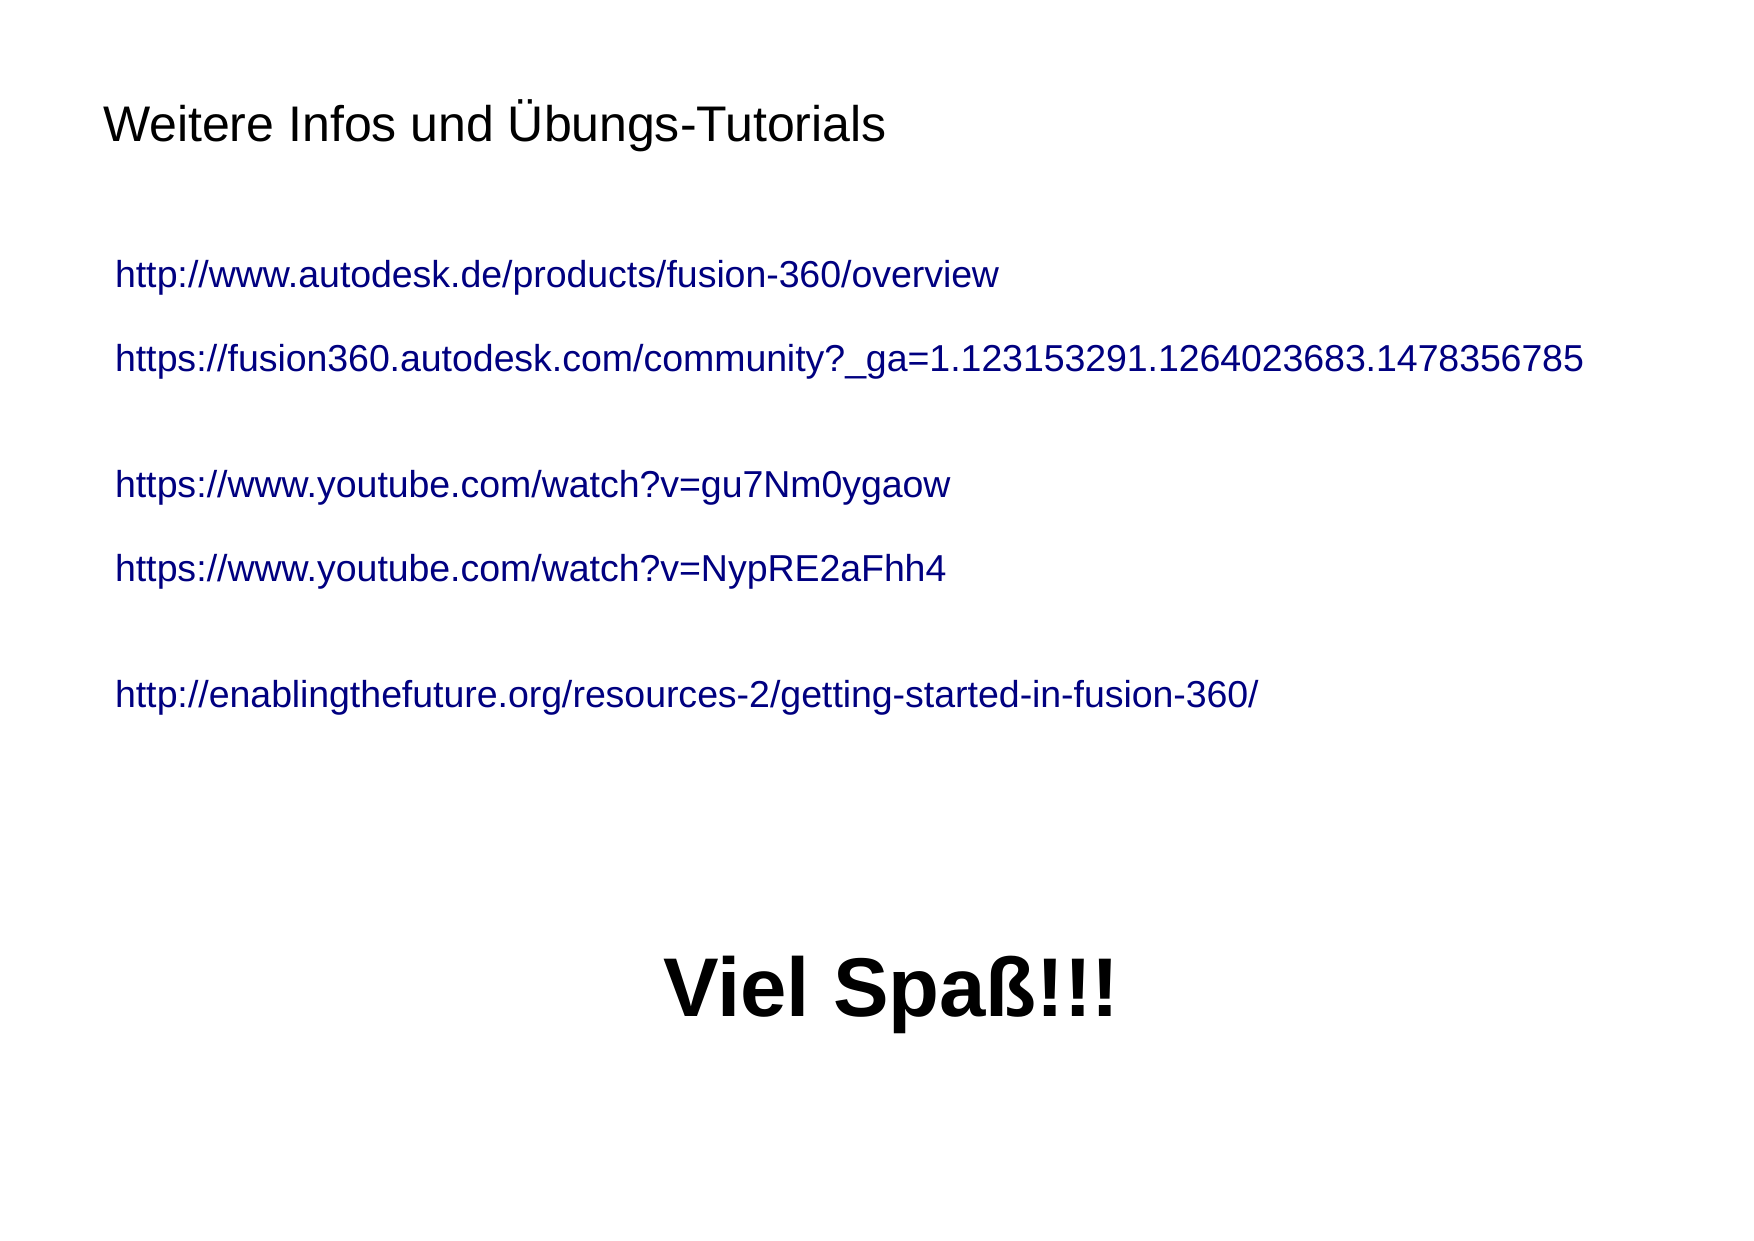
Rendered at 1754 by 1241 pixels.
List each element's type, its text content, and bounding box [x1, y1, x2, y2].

text_box Viel Spaß!!! [88, 824, 1695, 1152]
text_box http://www.autodesk.de/products/fusion-360/overview https://fusion360.autodesk.com/community?_ga=1.123153291.1264023683.1478356785 https://www.youtube.com/watch?v=gu7Nm0ygaow https://www.youtube.com/watch?v=NypRE2aFhh4 http://enablingthefuture.org/resources-2/getting-started-in-fusion-360/ [100, 246, 1684, 824]
text_box Weitere Infos und Übungs-Tutorials [88, 88, 1317, 160]
